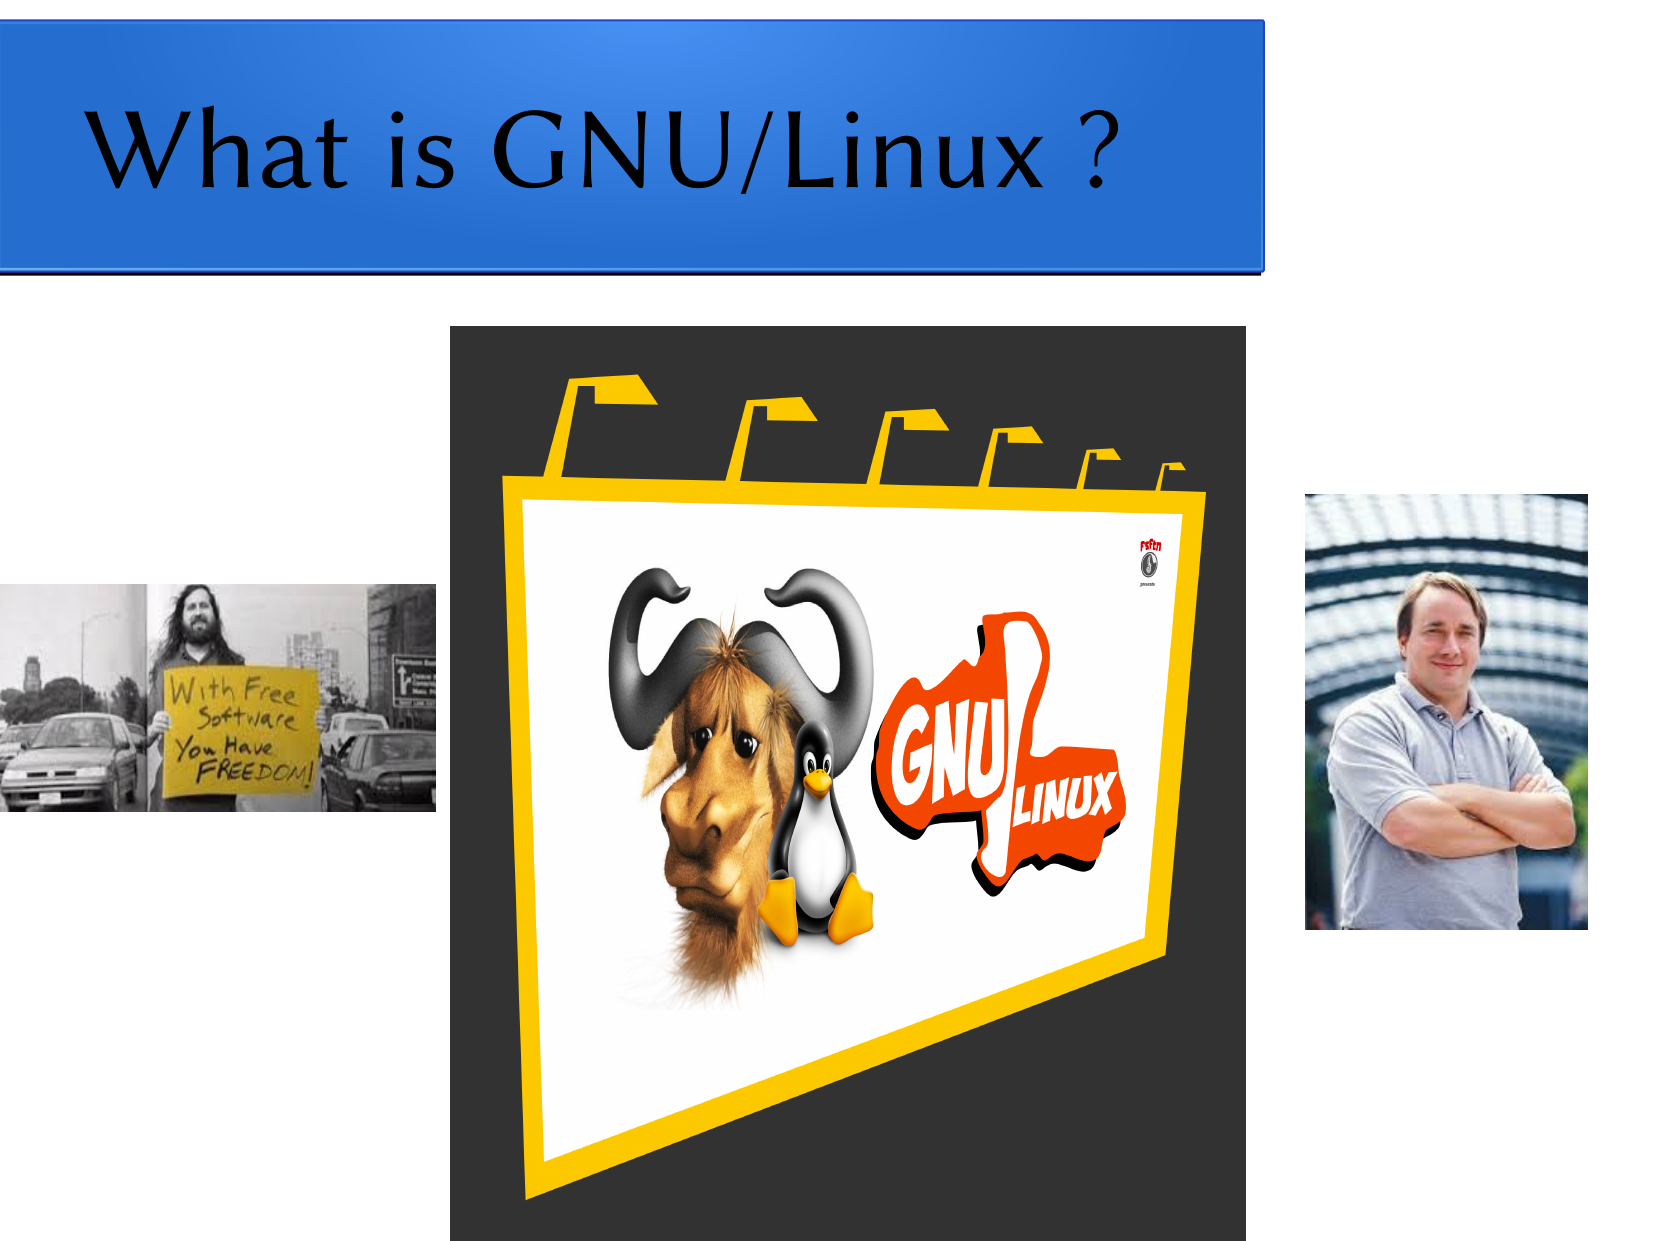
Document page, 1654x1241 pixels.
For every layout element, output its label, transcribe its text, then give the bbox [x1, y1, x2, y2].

picture [0, 584, 436, 812]
title What is GNU/Linux ? [82, 13, 1235, 286]
picture [450, 326, 1246, 1241]
picture [1305, 494, 1588, 930]
